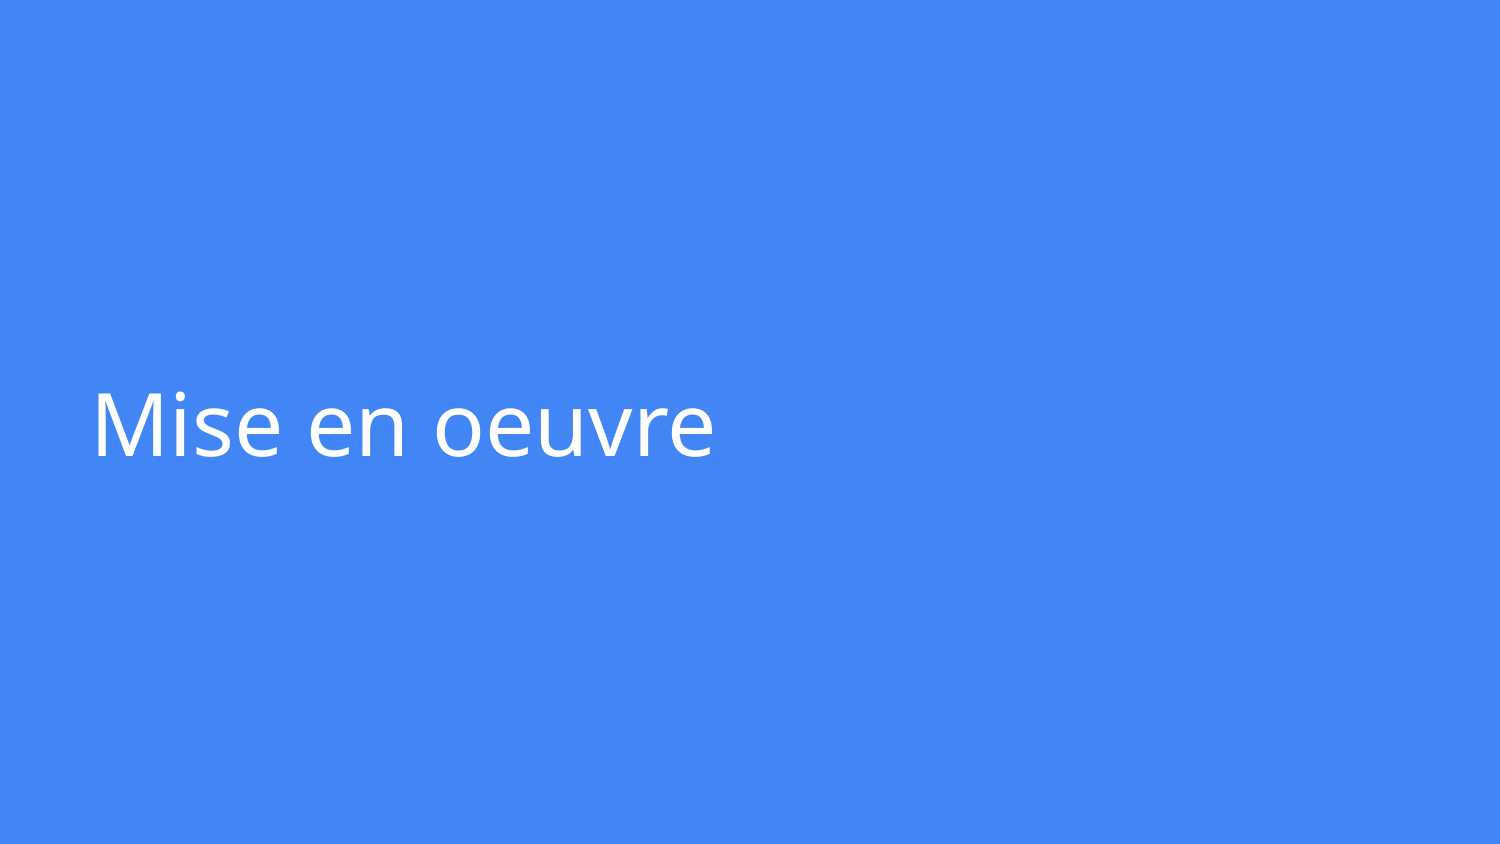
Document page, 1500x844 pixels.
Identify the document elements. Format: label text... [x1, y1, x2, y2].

title Mise en oeuvre [75, 338, 1425, 505]
